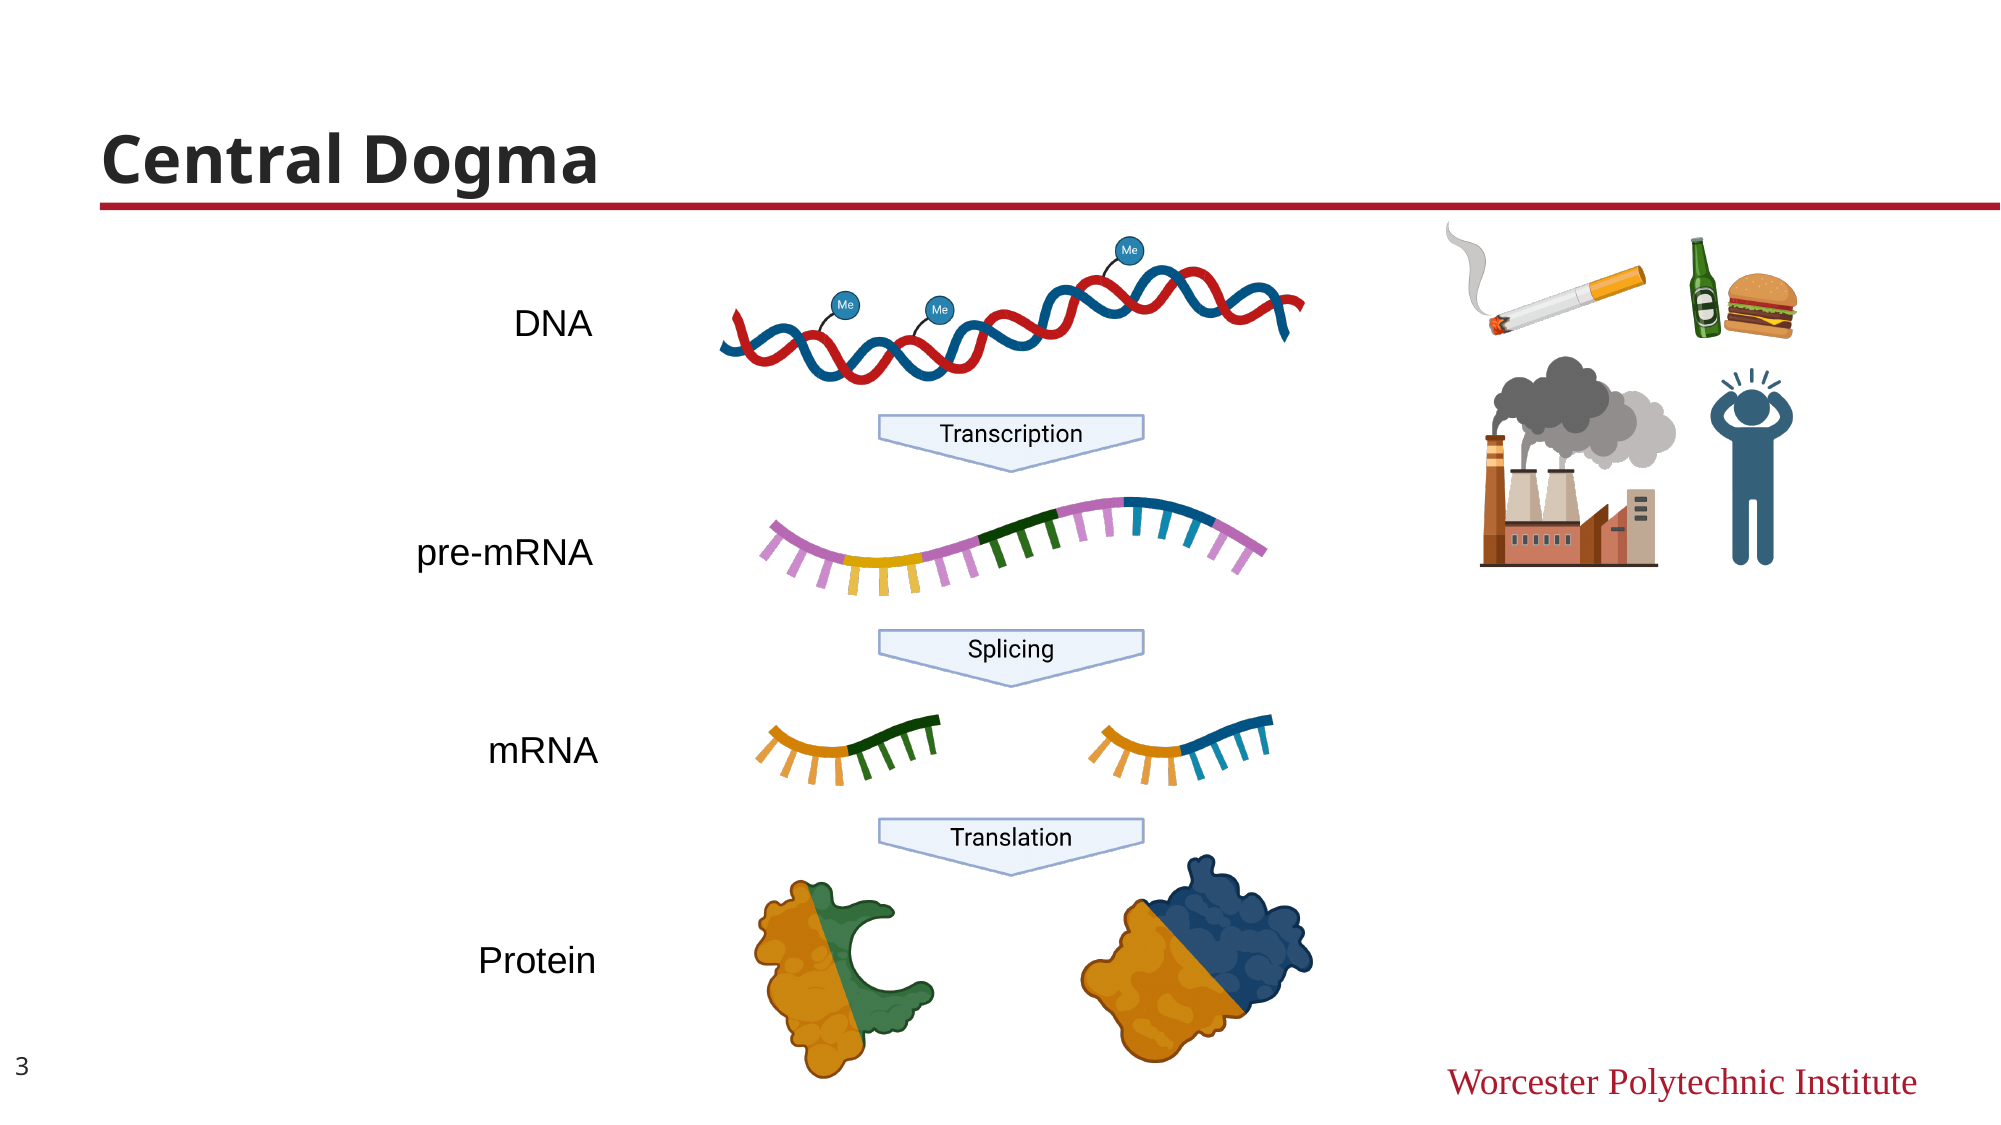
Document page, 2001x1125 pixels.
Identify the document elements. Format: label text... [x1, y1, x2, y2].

text_box DNA [492, 289, 608, 357]
text_box Protein [457, 931, 612, 989]
picture [507, 159, 1823, 1125]
text_box mRNA [465, 716, 614, 784]
title Central Dogma [100, 112, 1901, 204]
text_box pre-mRNA [395, 503, 608, 602]
